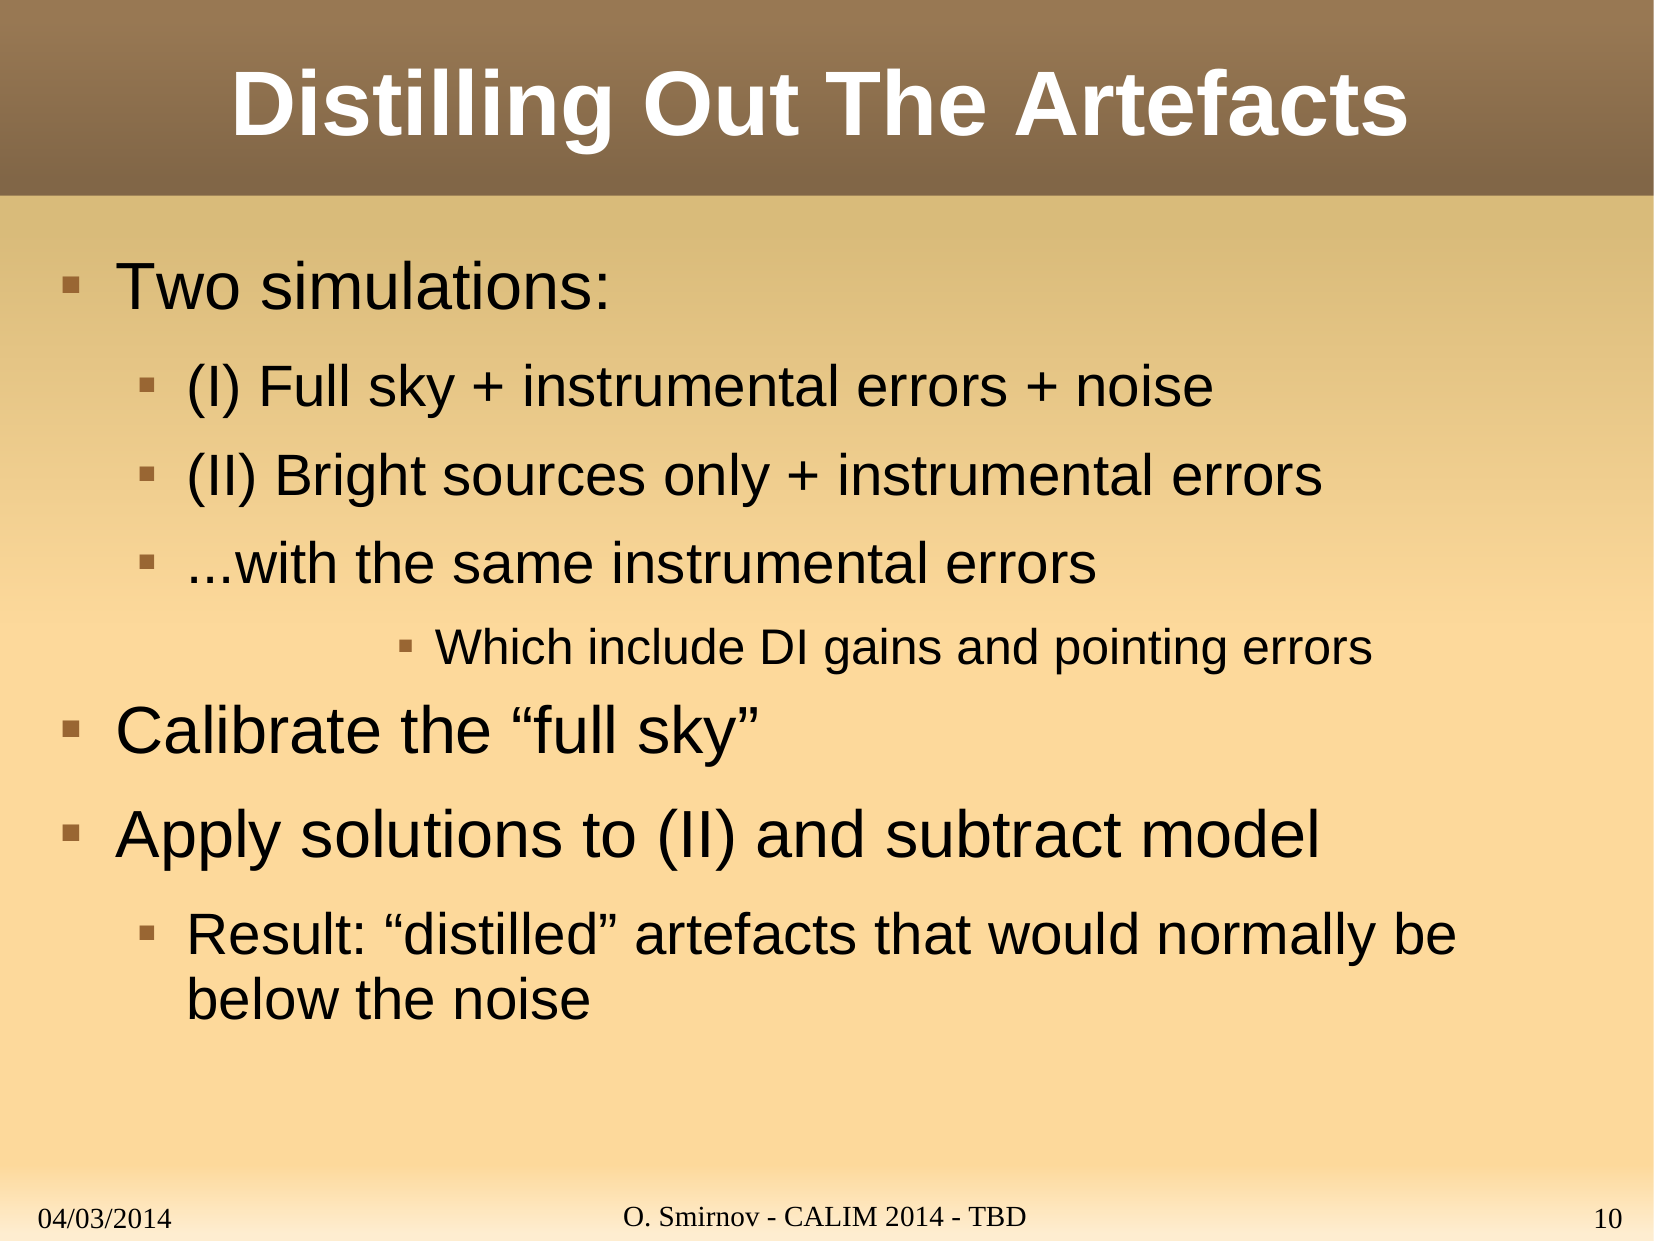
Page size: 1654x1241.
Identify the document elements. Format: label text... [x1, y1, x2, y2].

list Two simulations: (I) Full sky + instrumental errors + noise (II) Bright sources only + instrumental errors ...with the same instrumental errors Which include DI gains and pointing errors Calibrate the “full sky” Apply solutions to (II) and subtract model Result: “distilled” artefacts that would normally be below the noise [45, 249, 1534, 1068]
title Distilling Out The Artefacts [76, 0, 1565, 208]
picture [0, 0, 1654, 1241]
